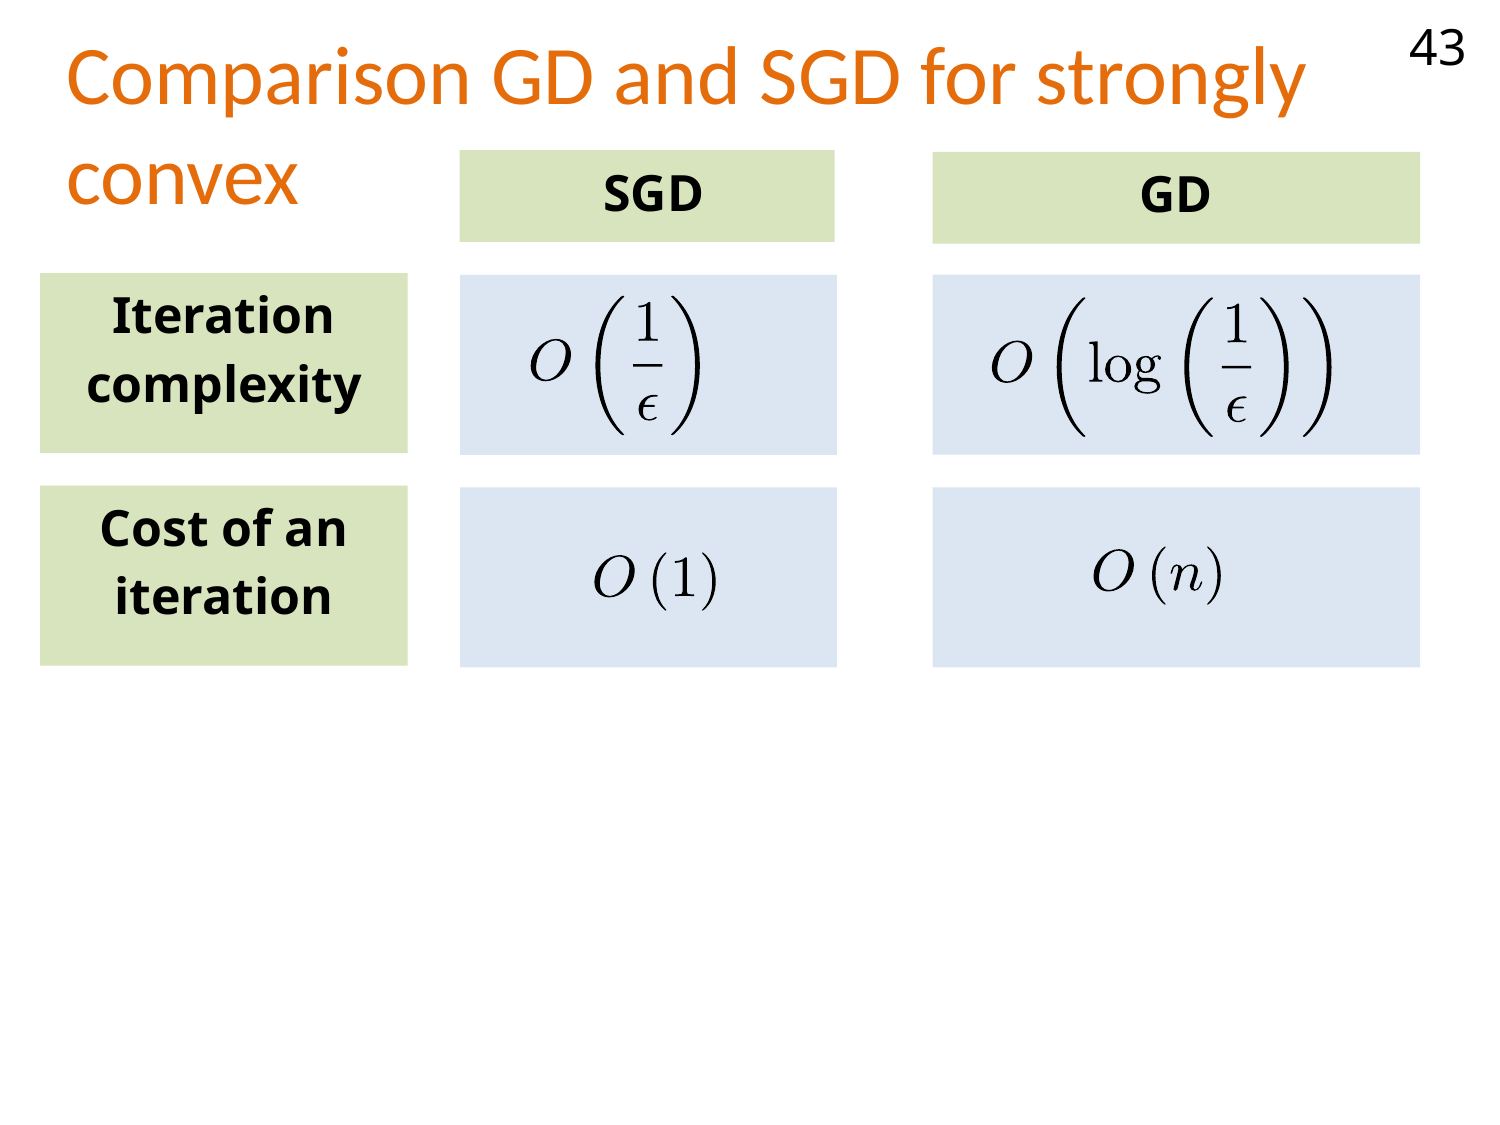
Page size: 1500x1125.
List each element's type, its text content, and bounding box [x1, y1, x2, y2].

text_box Cost of an iteration [40, 485, 408, 666]
text_box [460, 274, 837, 455]
text_box GD [932, 151, 1421, 244]
text_box SGD [459, 150, 835, 242]
text_box [460, 487, 837, 668]
text_box [932, 274, 1421, 455]
text_box [932, 487, 1421, 668]
text_box Iteration complexity [40, 273, 408, 454]
text_box Comparison GD and SGD for strongly convex [51, 27, 1432, 215]
